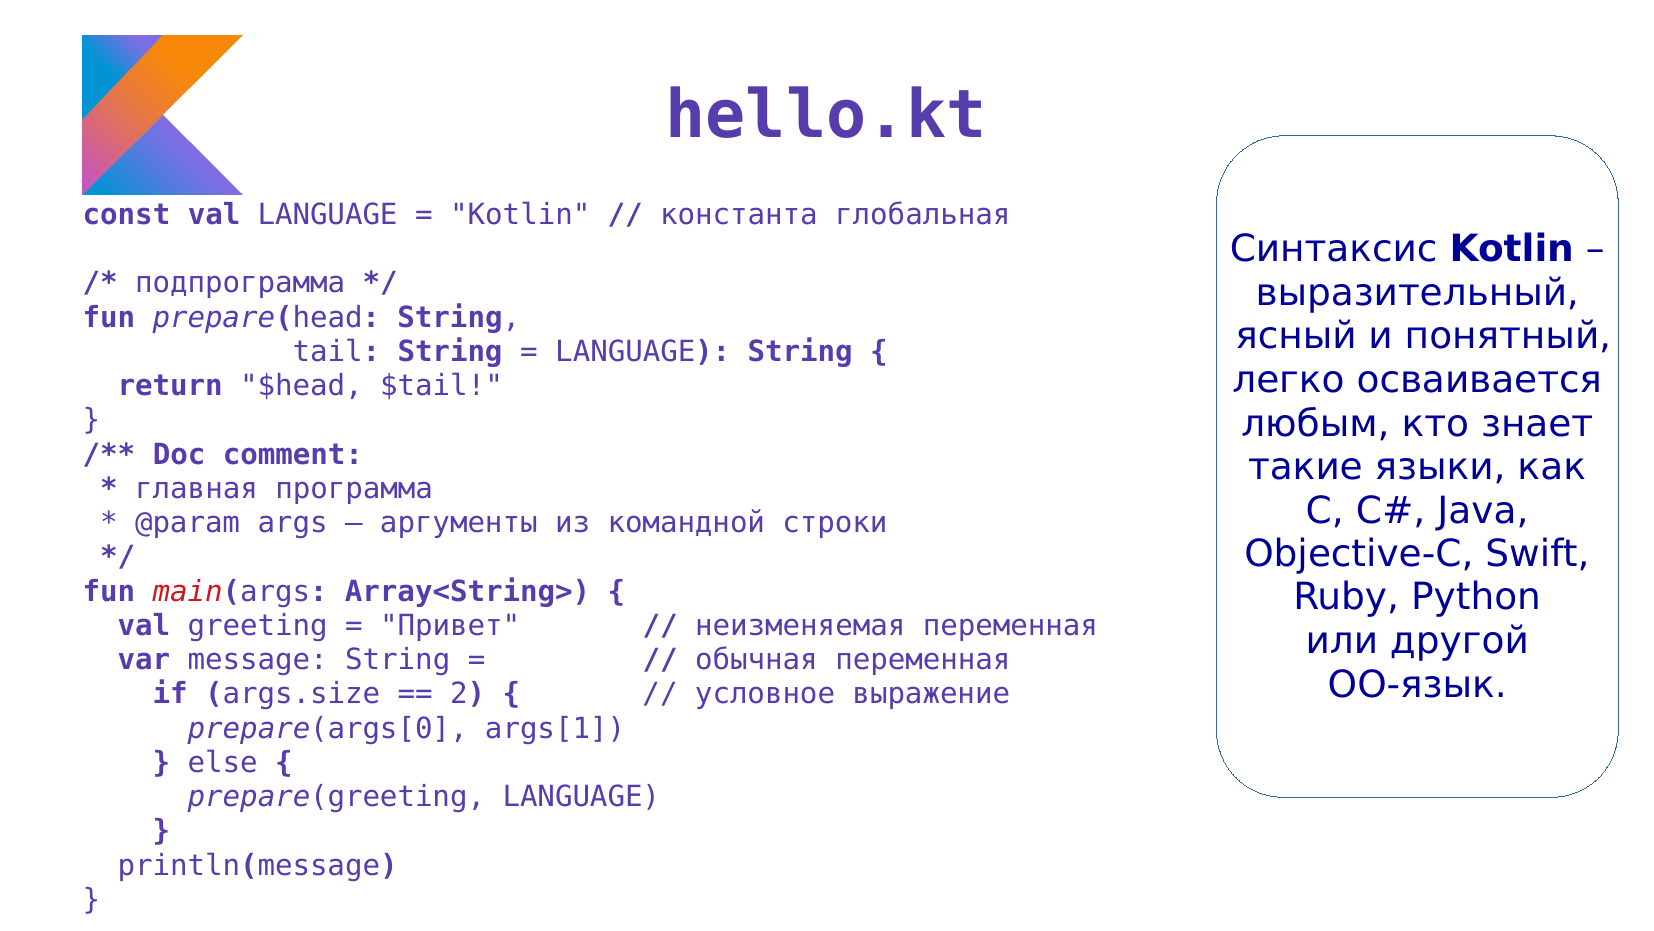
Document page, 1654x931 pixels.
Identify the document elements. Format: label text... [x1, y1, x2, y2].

text_box Синтаксис Kotlin – выразительный, ясный и понятный, легко осваивается любым, кто знает такие языки, как C, C#, Java, Objective-C, Swift, Ruby, Python или другой ОО-язык. [1216, 135, 1619, 798]
subtitle const val LANGUAGE = "Kotlin" // константа глобальная /* подпрограмма */ fun prepare(head: String, tail: String = LANGUAGE): String { return "$head, $tail!" } /** Doc comment: * главная программа * @param args — аргументы из командной строки */ fun main(args: Array<String>) { val greeting = "Привет" // неизменяемая переменная var message: String = // обычная переменная if (args.size == 2) { // условное выражение prepare(args[0], args[1]) } else { prepare(greeting, LANGUAGE) } println(message) } [82, 197, 1208, 917]
title hello.kt [243, 37, 1571, 193]
picture [82, 35, 243, 195]
